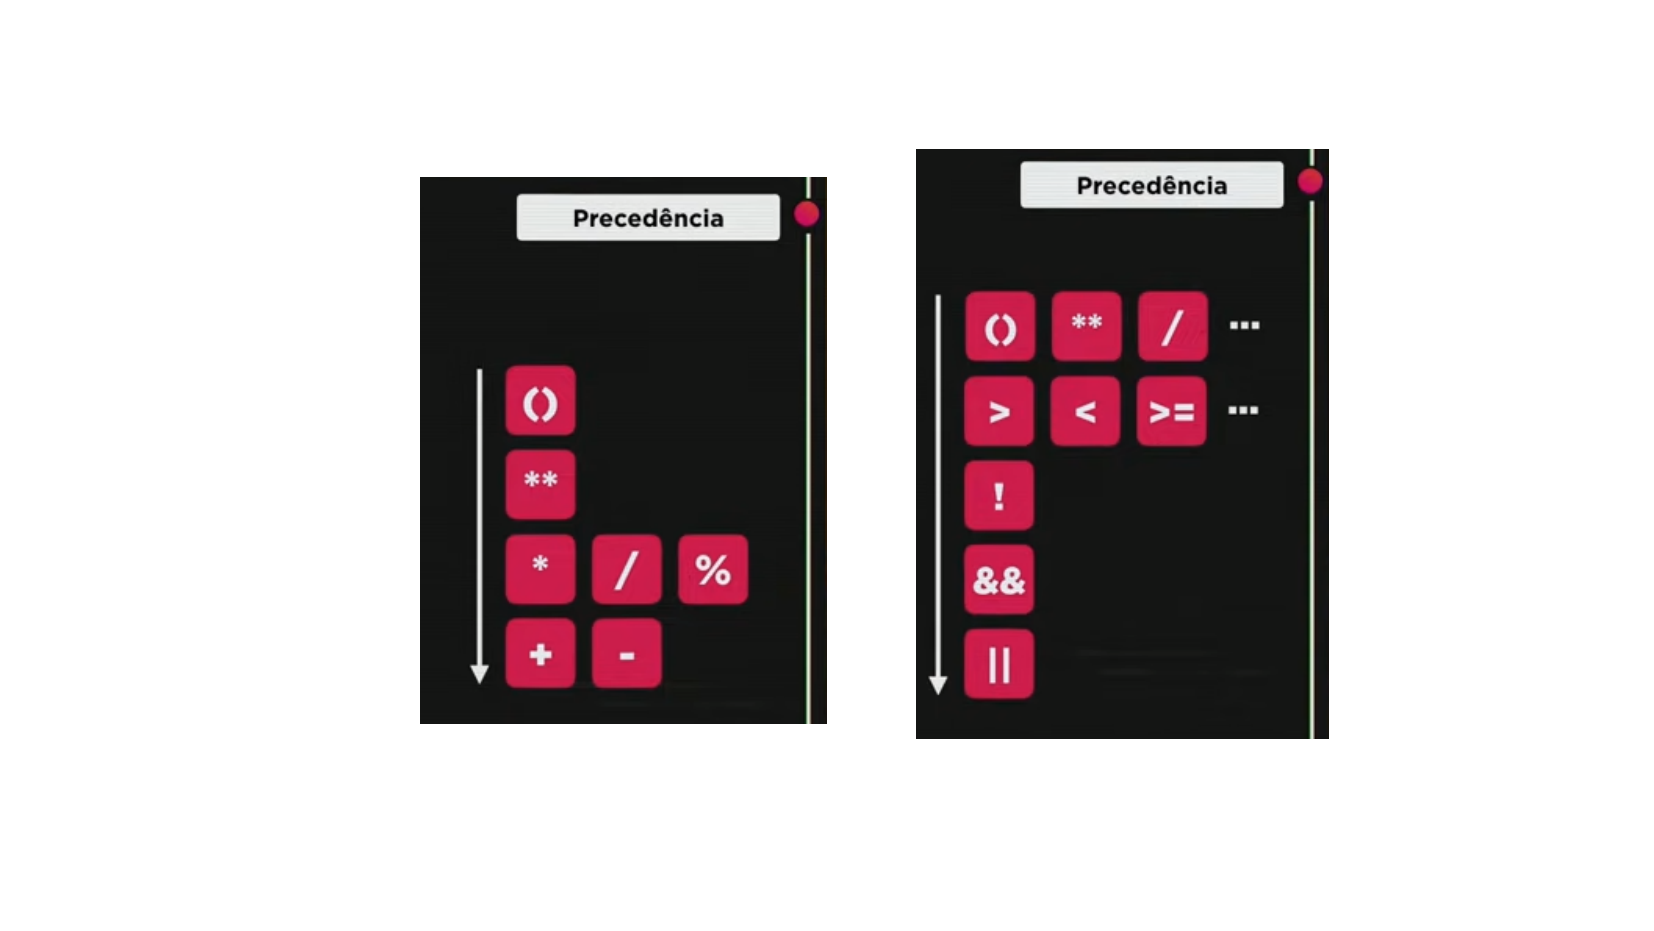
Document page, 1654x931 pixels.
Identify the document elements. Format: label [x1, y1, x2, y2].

picture [916, 149, 1329, 739]
picture [420, 177, 827, 724]
